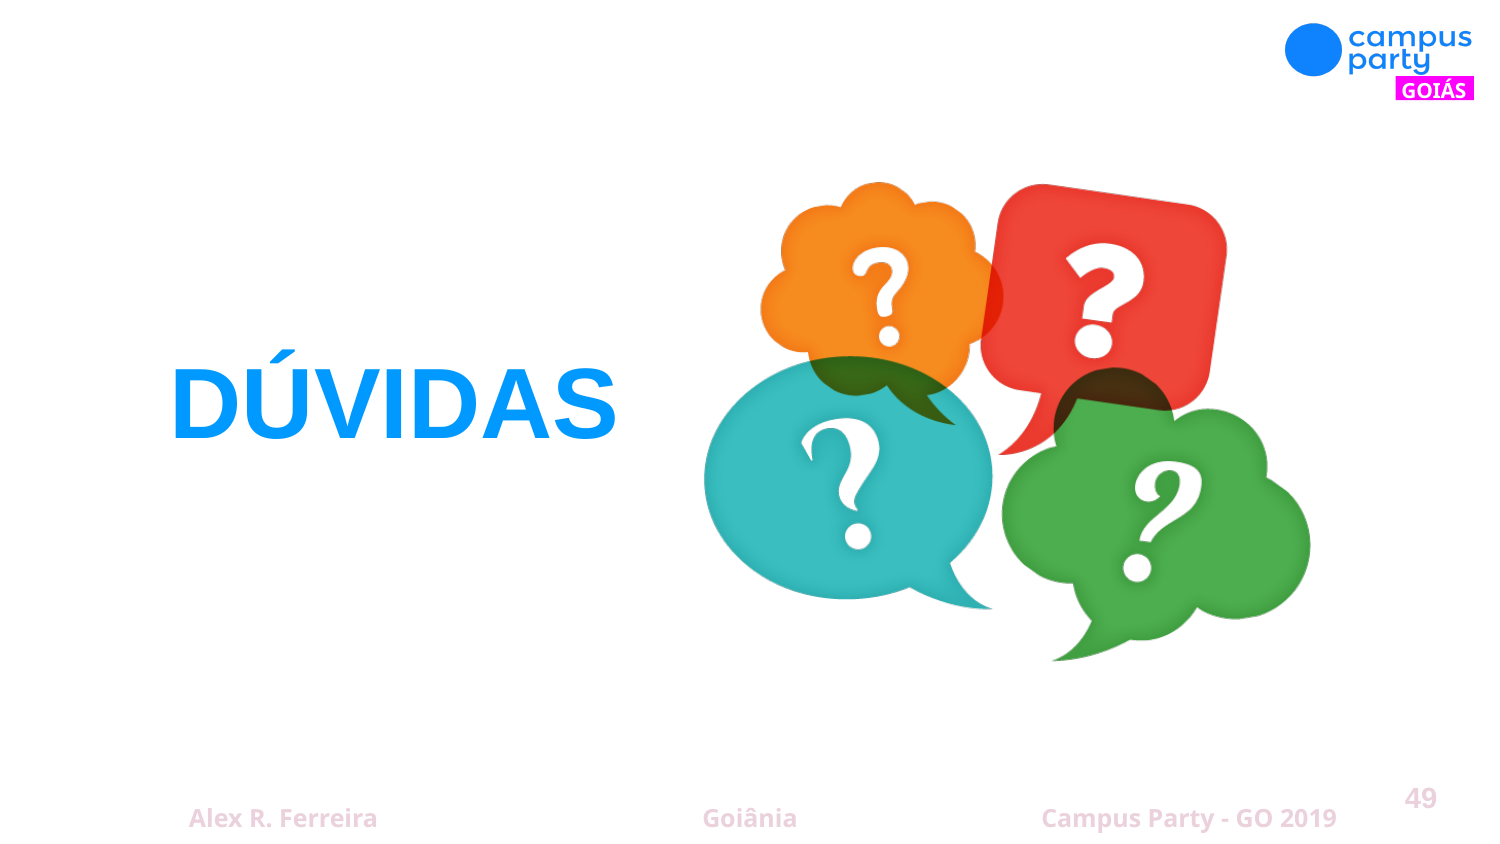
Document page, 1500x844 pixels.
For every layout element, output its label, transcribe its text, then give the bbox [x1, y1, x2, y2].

picture [1280, 18, 1477, 80]
picture [699, 174, 1316, 670]
text_box DÚVIDAS [154, 323, 643, 479]
slide_number <número> [1389, 764, 1480, 830]
